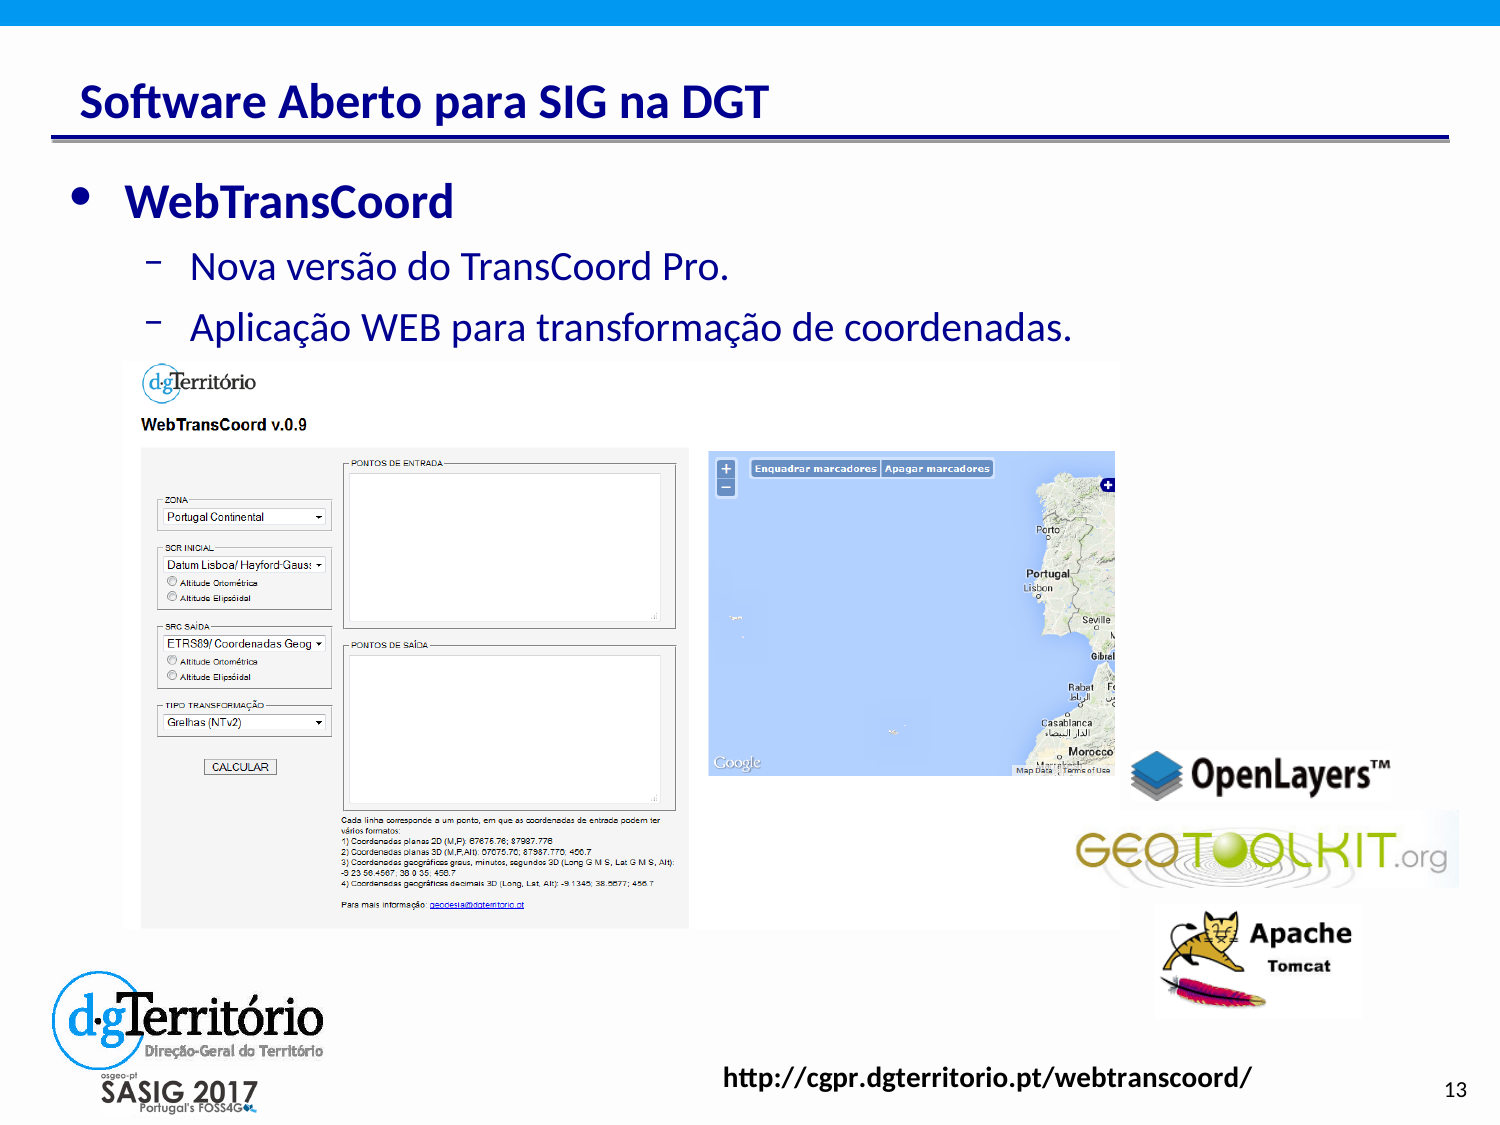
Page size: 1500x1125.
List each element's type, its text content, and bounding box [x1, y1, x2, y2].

text_box Software Aberto para SIG na DGT [64, 42, 1146, 137]
text_box http://cgpr.dgterritorio.pt/webtranscoord/ [708, 1051, 1268, 1102]
picture [0, 0, 1500, 1125]
list WebTransCoord Nova versão do TransCoord Pro. Aplicação WEB para transformação de coordenadas. [53, 160, 1447, 1000]
text_box <number> [1169, 1066, 1483, 1107]
